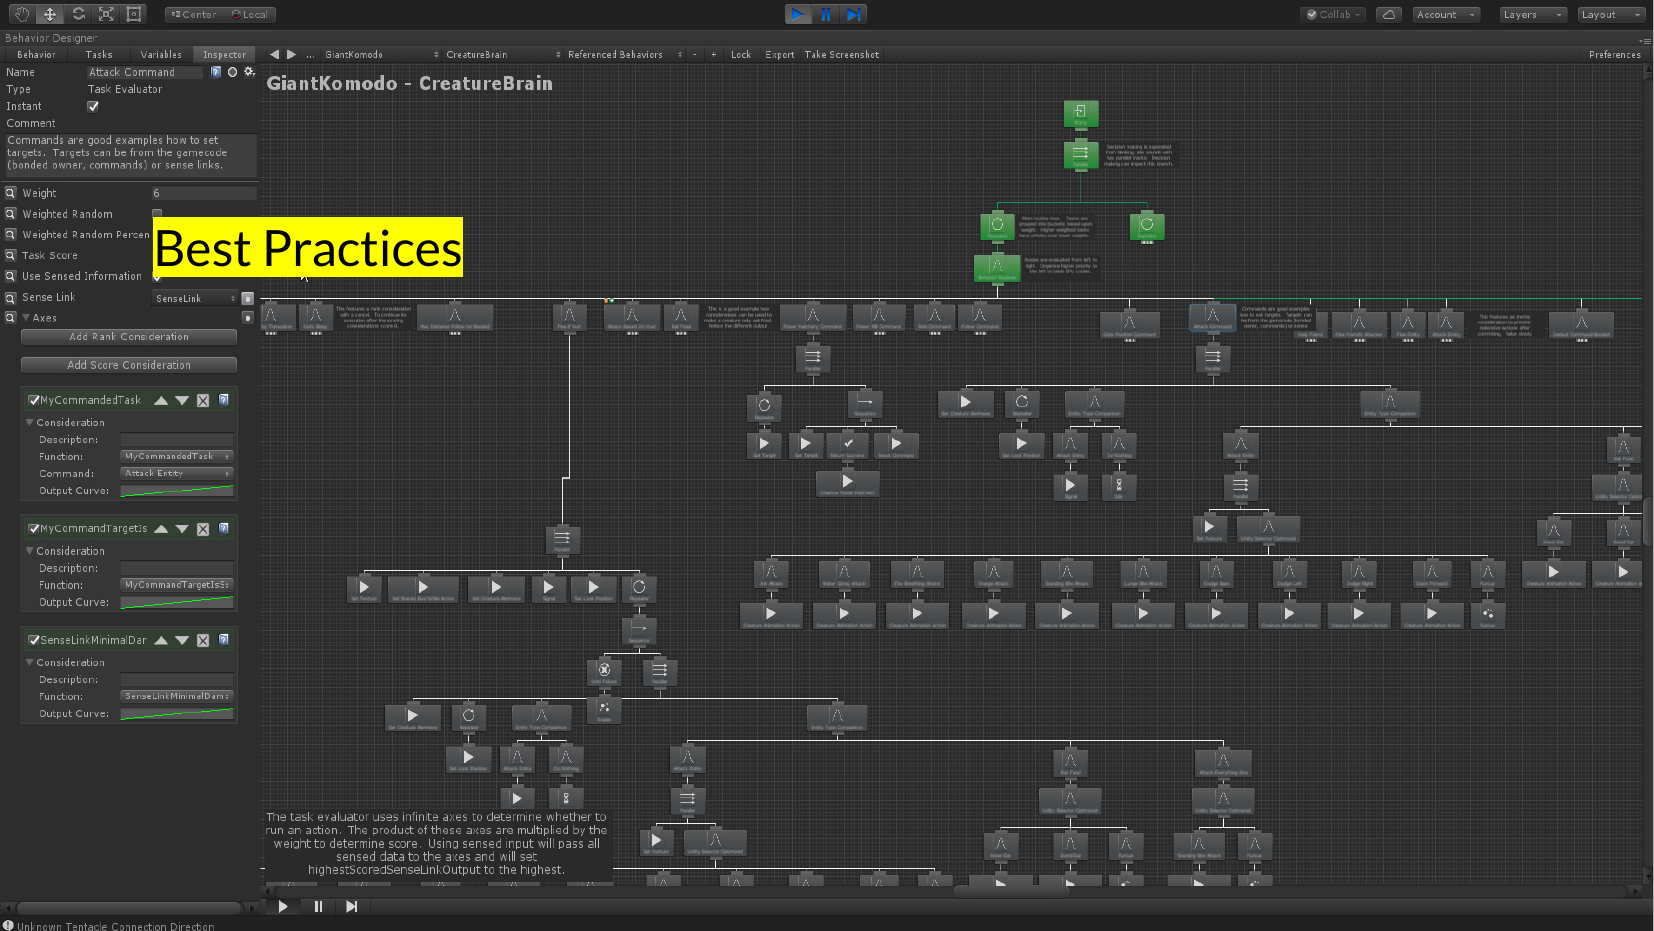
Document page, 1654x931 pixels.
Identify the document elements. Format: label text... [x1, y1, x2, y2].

picture [0, 0, 1654, 931]
list Best Practices [82, 217, 1571, 839]
